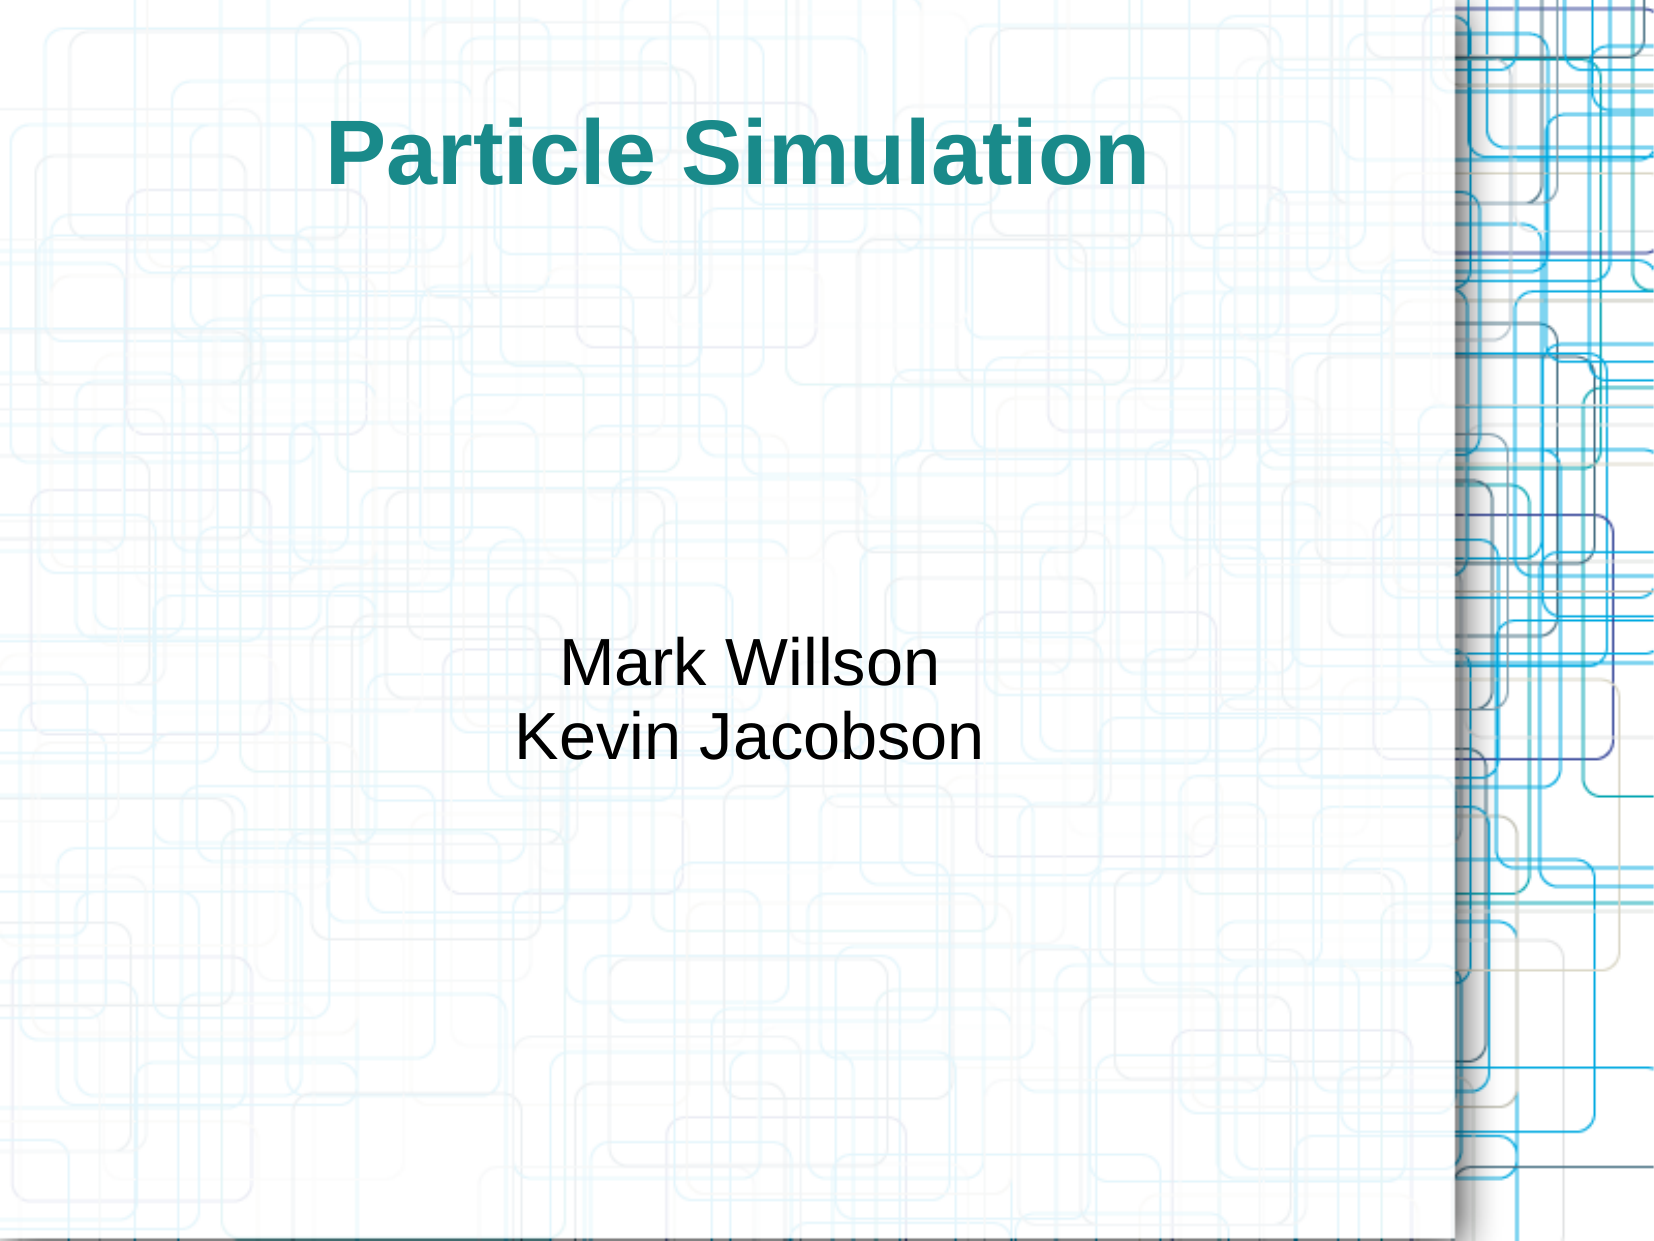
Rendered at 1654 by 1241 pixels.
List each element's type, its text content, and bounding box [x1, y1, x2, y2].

picture [0, 0, 1654, 1241]
subtitle Mark Willson Kevin Jacobson [82, 297, 1418, 1102]
title Particle Simulation [59, 56, 1418, 250]
